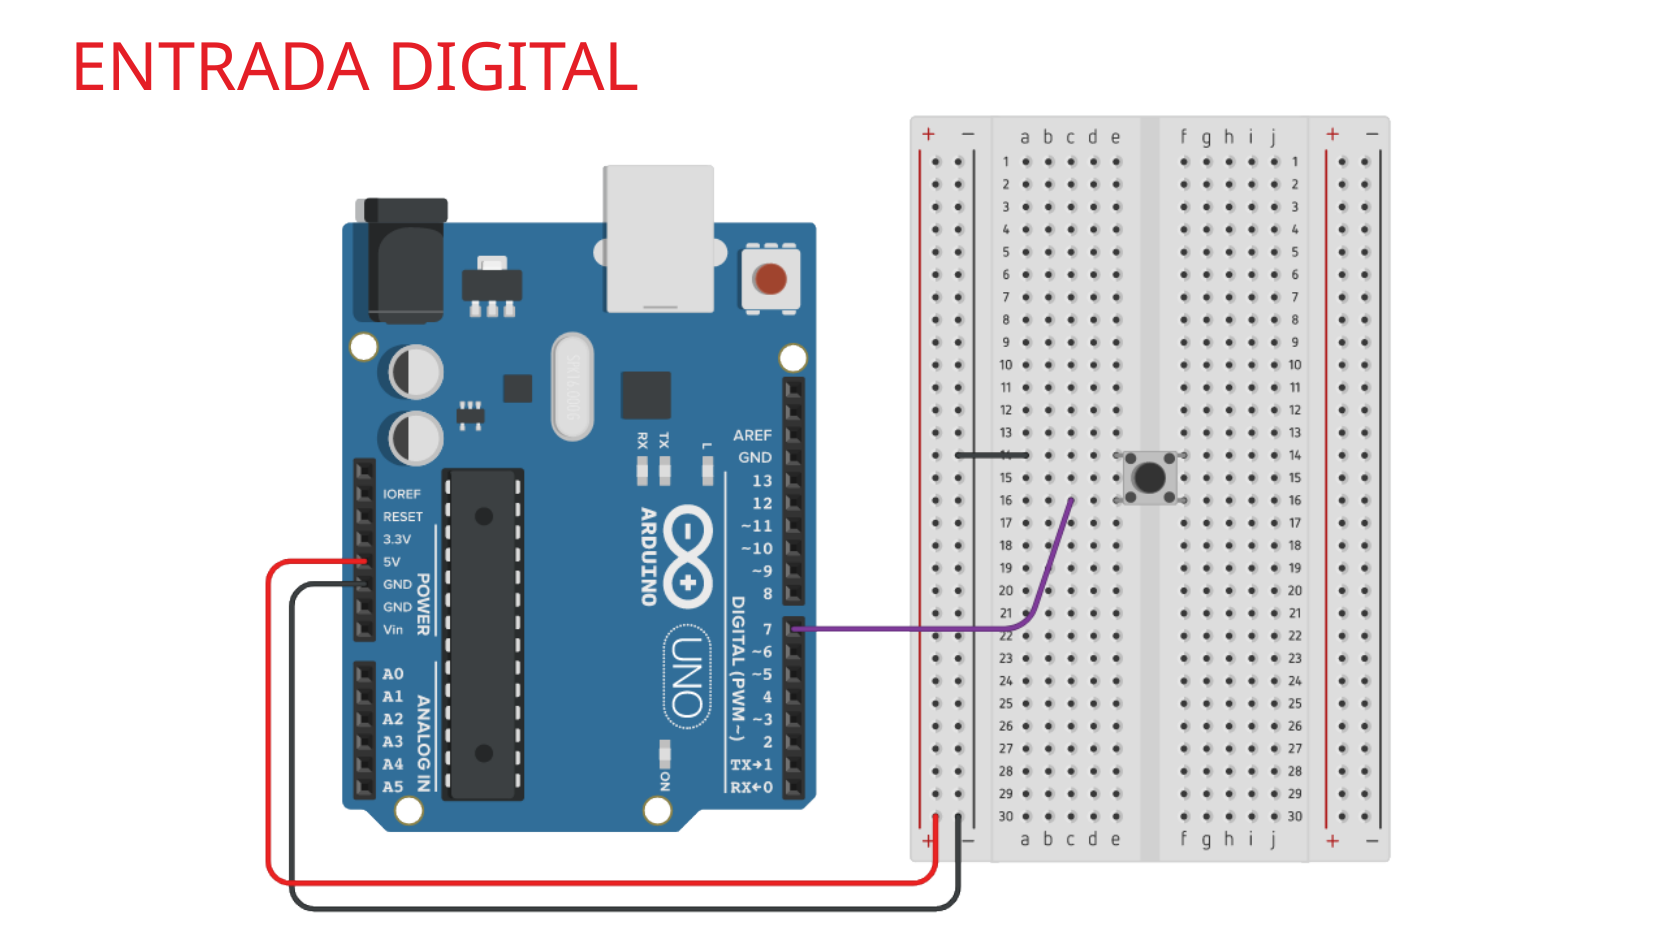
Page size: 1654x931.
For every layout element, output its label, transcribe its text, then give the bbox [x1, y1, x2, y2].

picture [242, 92, 1412, 922]
title ENTRADA DIGITAL [70, 11, 1347, 118]
